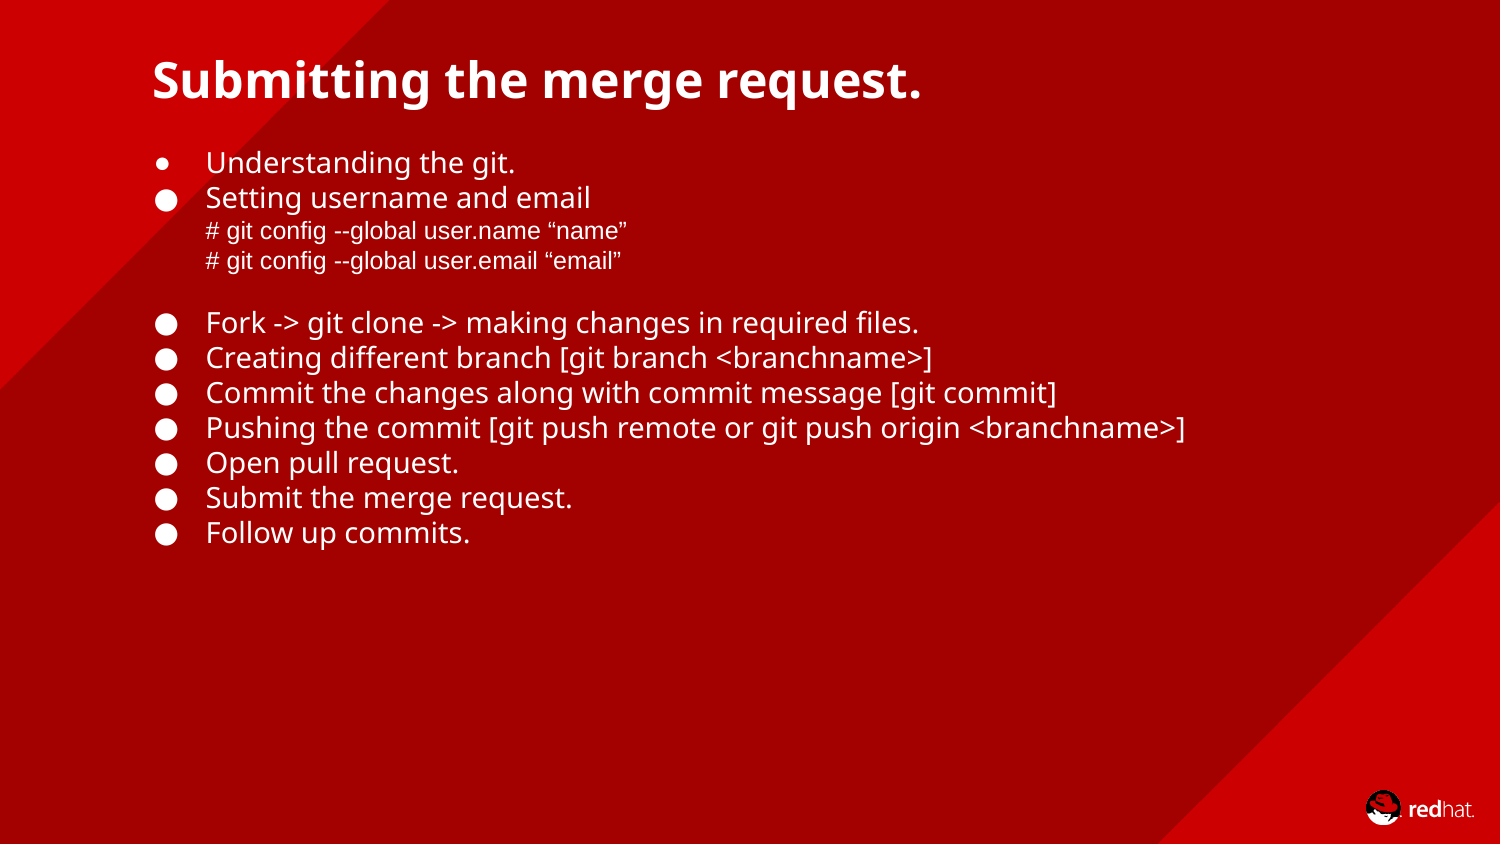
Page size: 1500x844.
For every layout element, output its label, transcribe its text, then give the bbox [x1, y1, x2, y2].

title Submitting the merge request. [137, 24, 1413, 132]
text_box Understanding the git. Setting username and email # git config --global user.name “name” # git config --global user.email “email” Fork -> git clone -> making changes in required files. Creating different branch [git branch <branchname>] Commit the changes along with commit message [git commit] Pushing the commit [git push remote or git push origin <branchname>] Open pull request. Submit the merge request. Follow up commits. [115, 129, 1392, 715]
picture [0, 0, 1500, 844]
